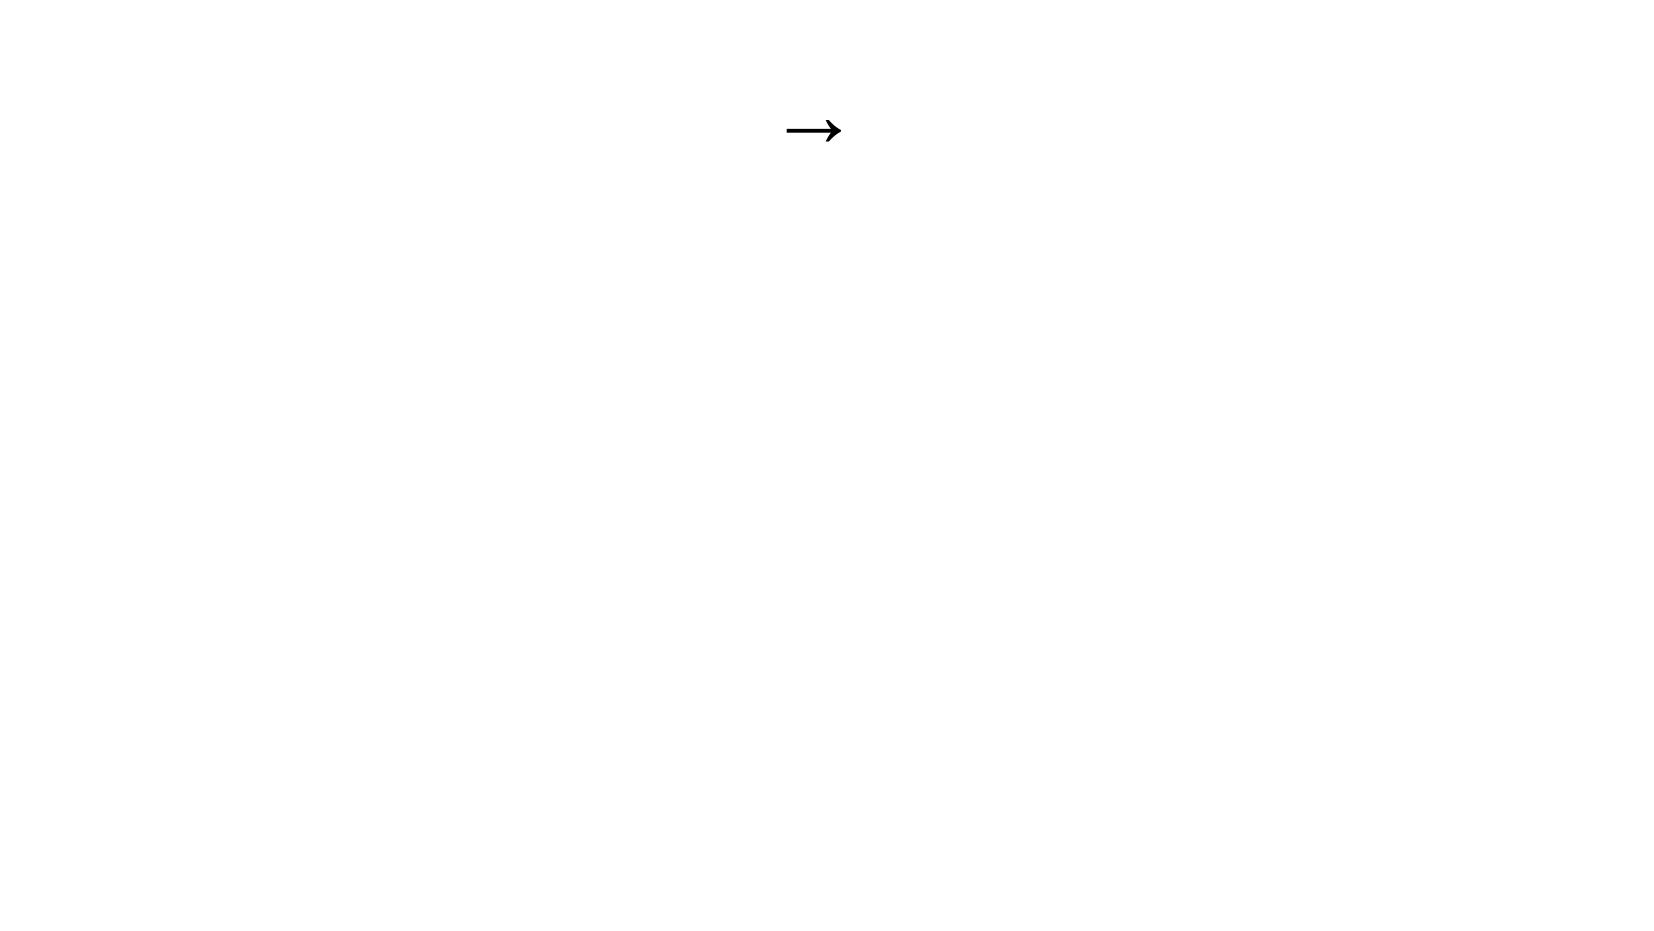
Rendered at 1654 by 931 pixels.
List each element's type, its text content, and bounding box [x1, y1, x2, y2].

title → [82, 37, 1571, 193]
